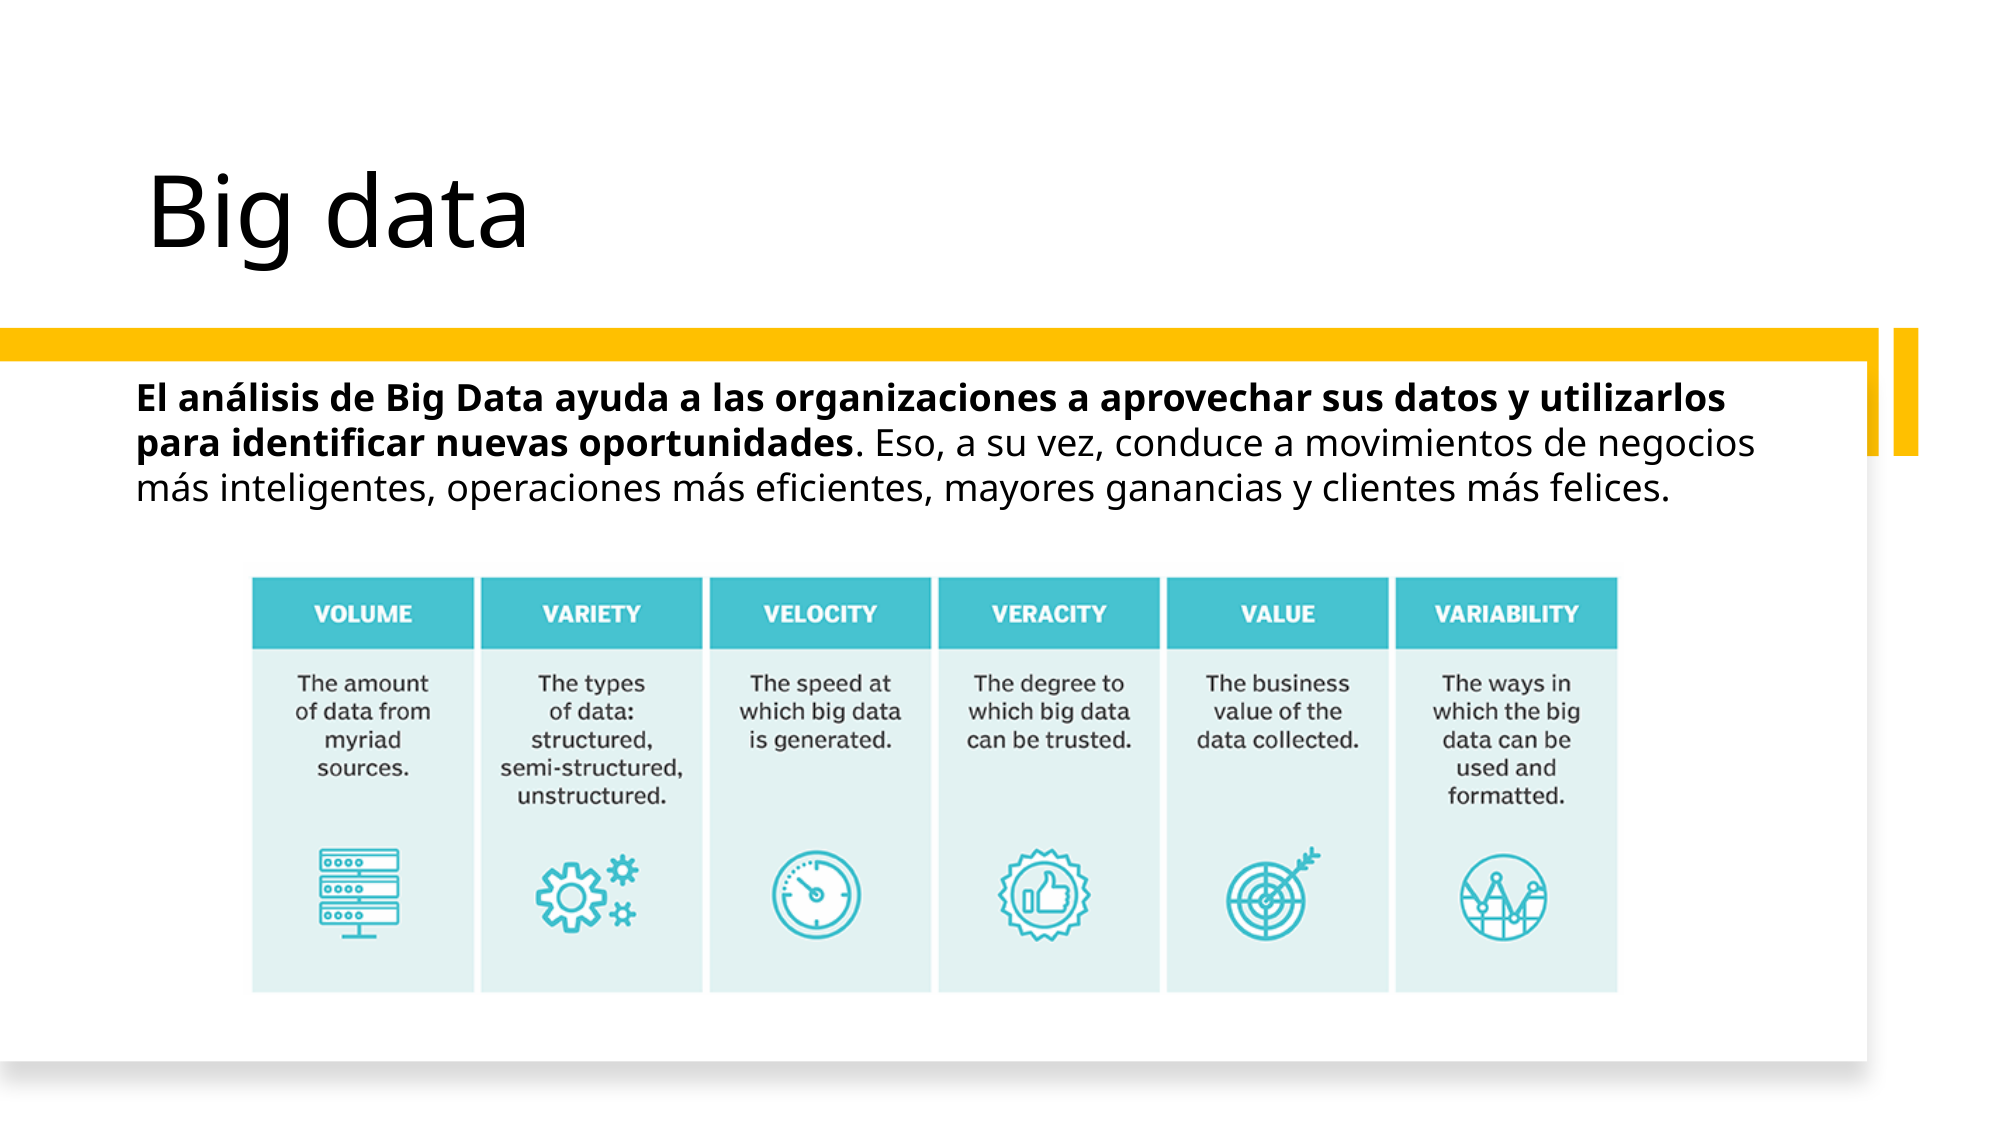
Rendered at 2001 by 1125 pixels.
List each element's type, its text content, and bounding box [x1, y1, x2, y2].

text_box [0, 327, 1879, 1062]
title Big data [130, 63, 1782, 277]
text_box [1893, 327, 1919, 456]
picture [243, 562, 1624, 995]
text_box El análisis de Big Data ayuda a las organizaciones a aprovechar sus datos y utilizarlos para identificar nuevas oportunidades. Eso, a su vez, conduce a movimientos de negocios más inteligentes, operaciones más eficientes, mayores ganancias y clientes más felices. [120, 366, 1812, 517]
